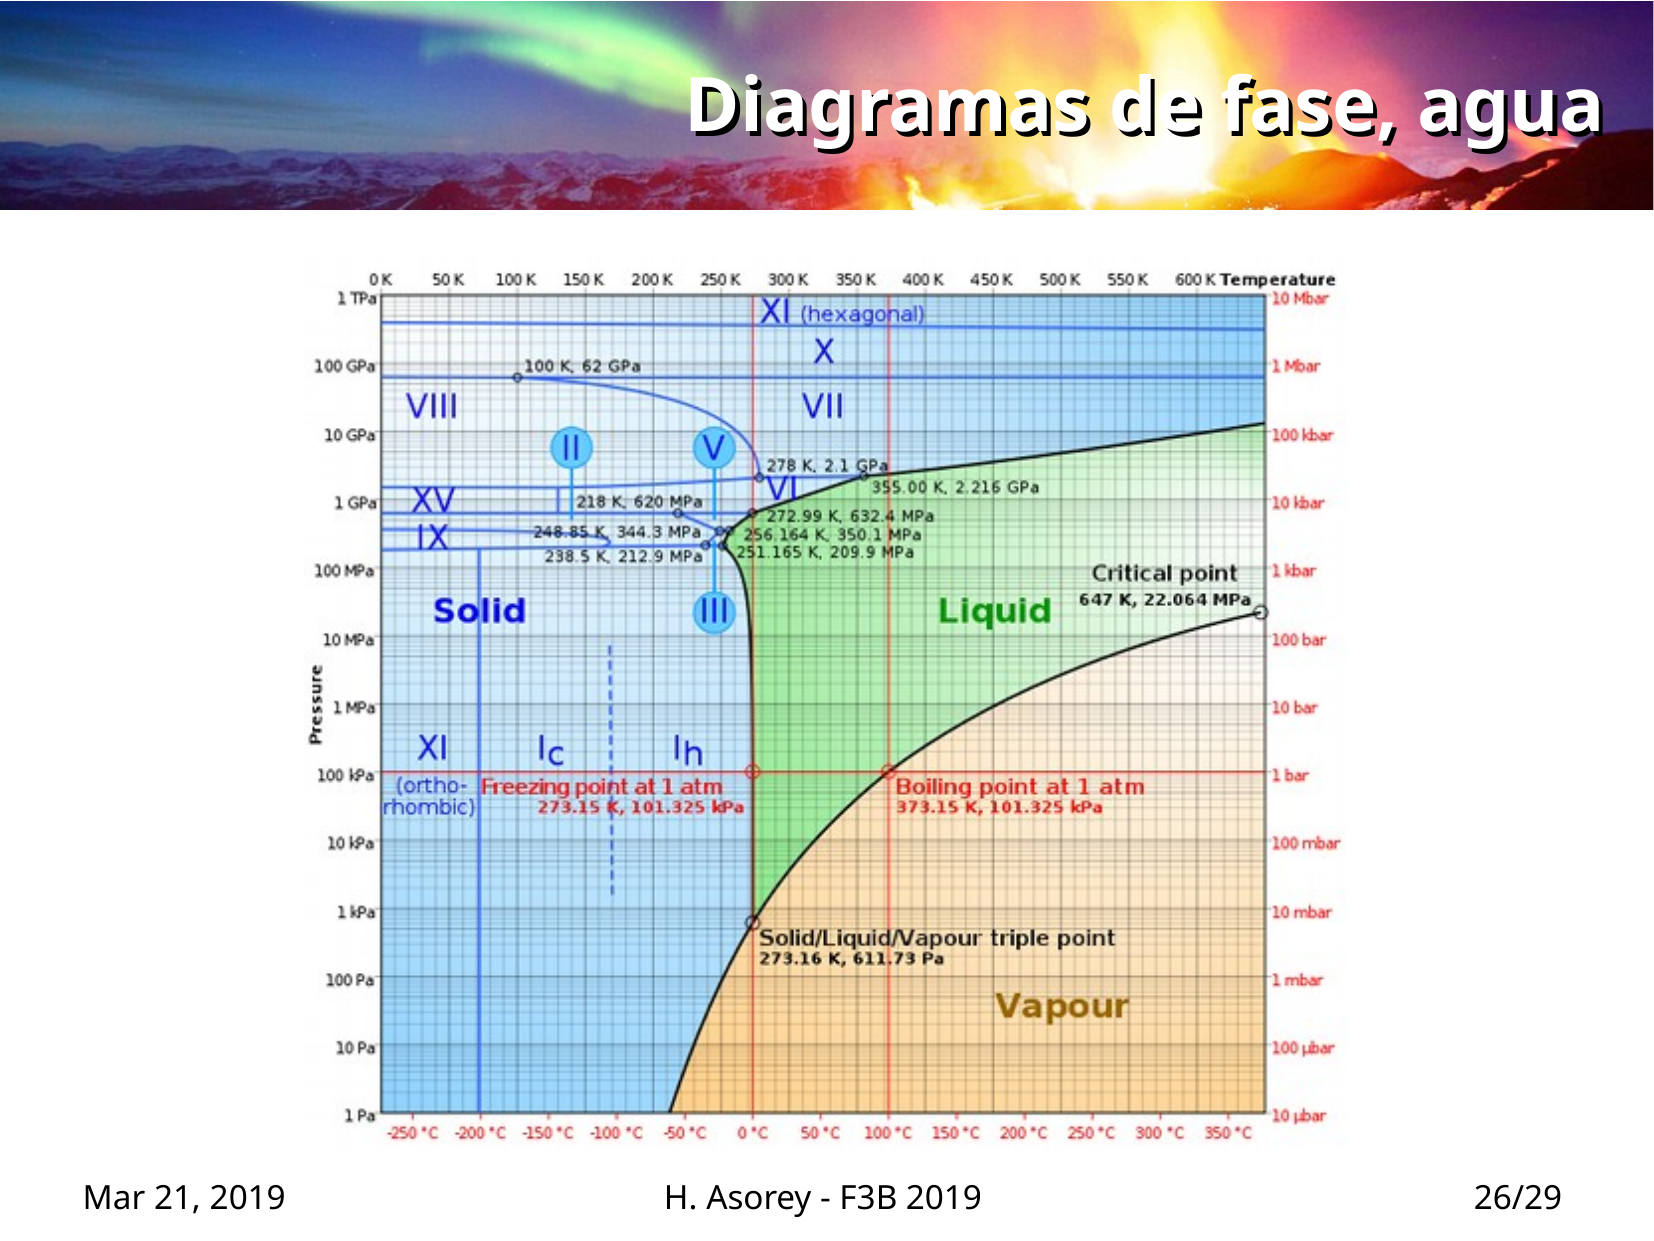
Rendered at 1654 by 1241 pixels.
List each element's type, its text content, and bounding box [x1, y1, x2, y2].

title Diagramas de fase, agua [45, 15, 1606, 191]
picture [303, 254, 1347, 1156]
picture [0, 1, 1654, 210]
